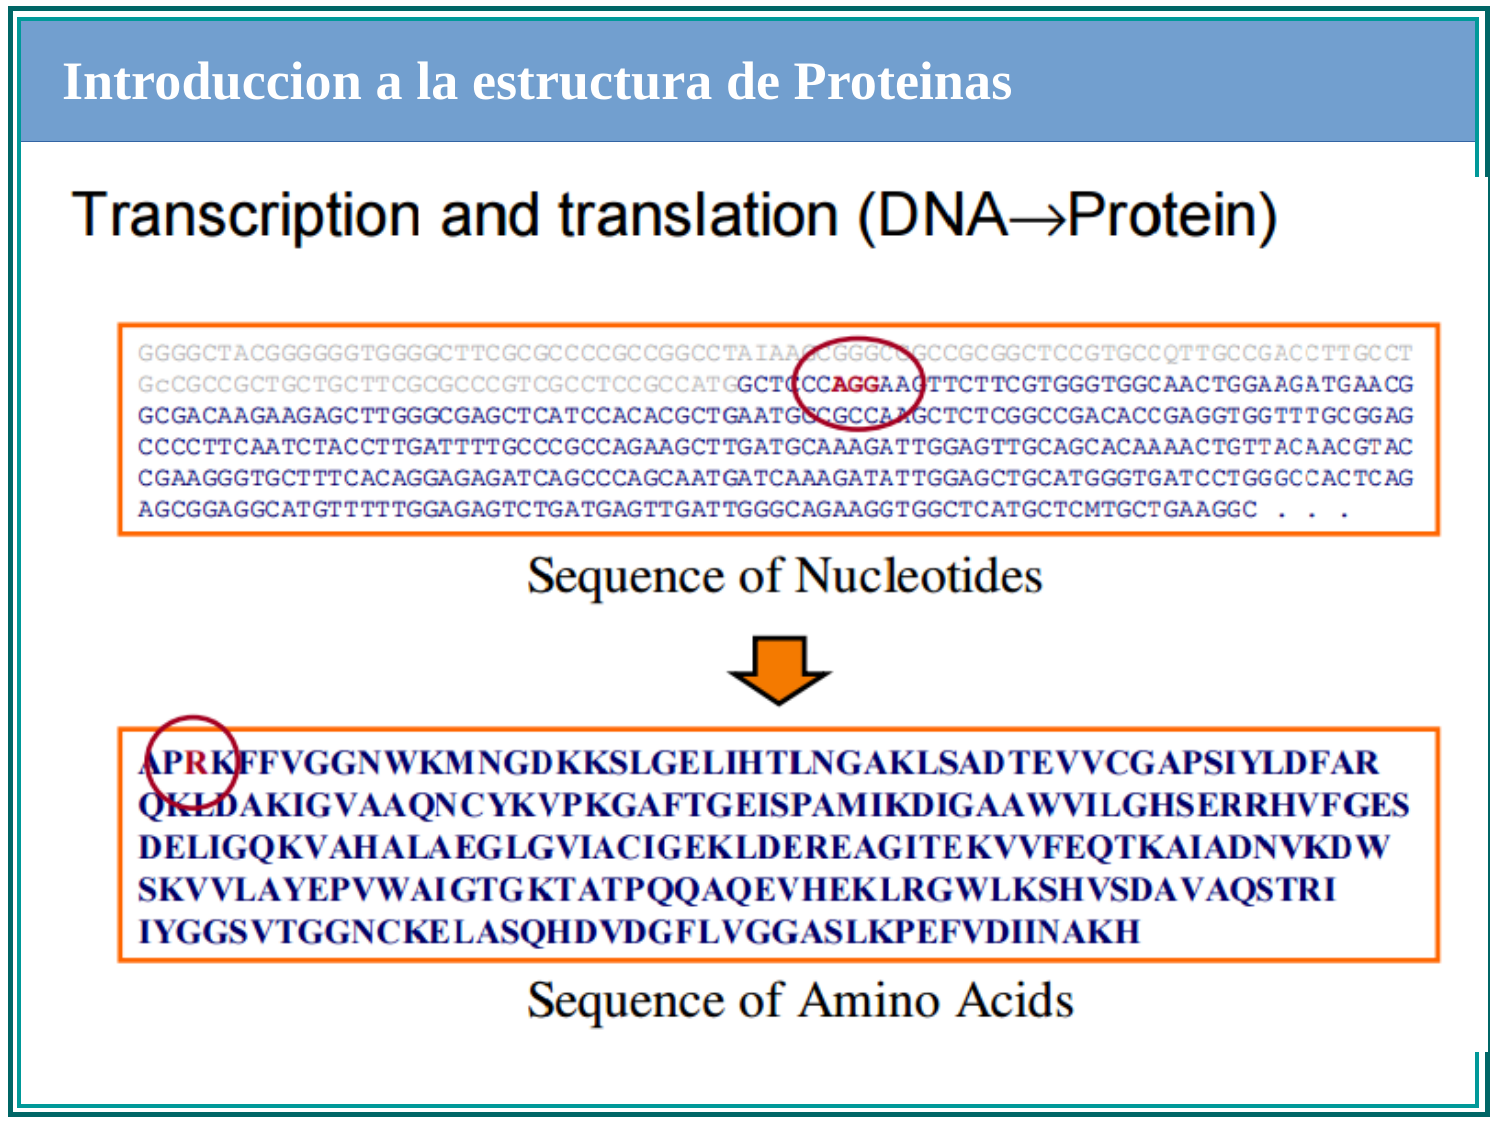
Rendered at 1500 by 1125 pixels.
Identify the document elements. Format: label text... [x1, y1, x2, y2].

text_box [21, 21, 1475, 142]
picture [64, 177, 1488, 1052]
text_box Introduccion a la estructura de Proteinas [47, 38, 1335, 142]
